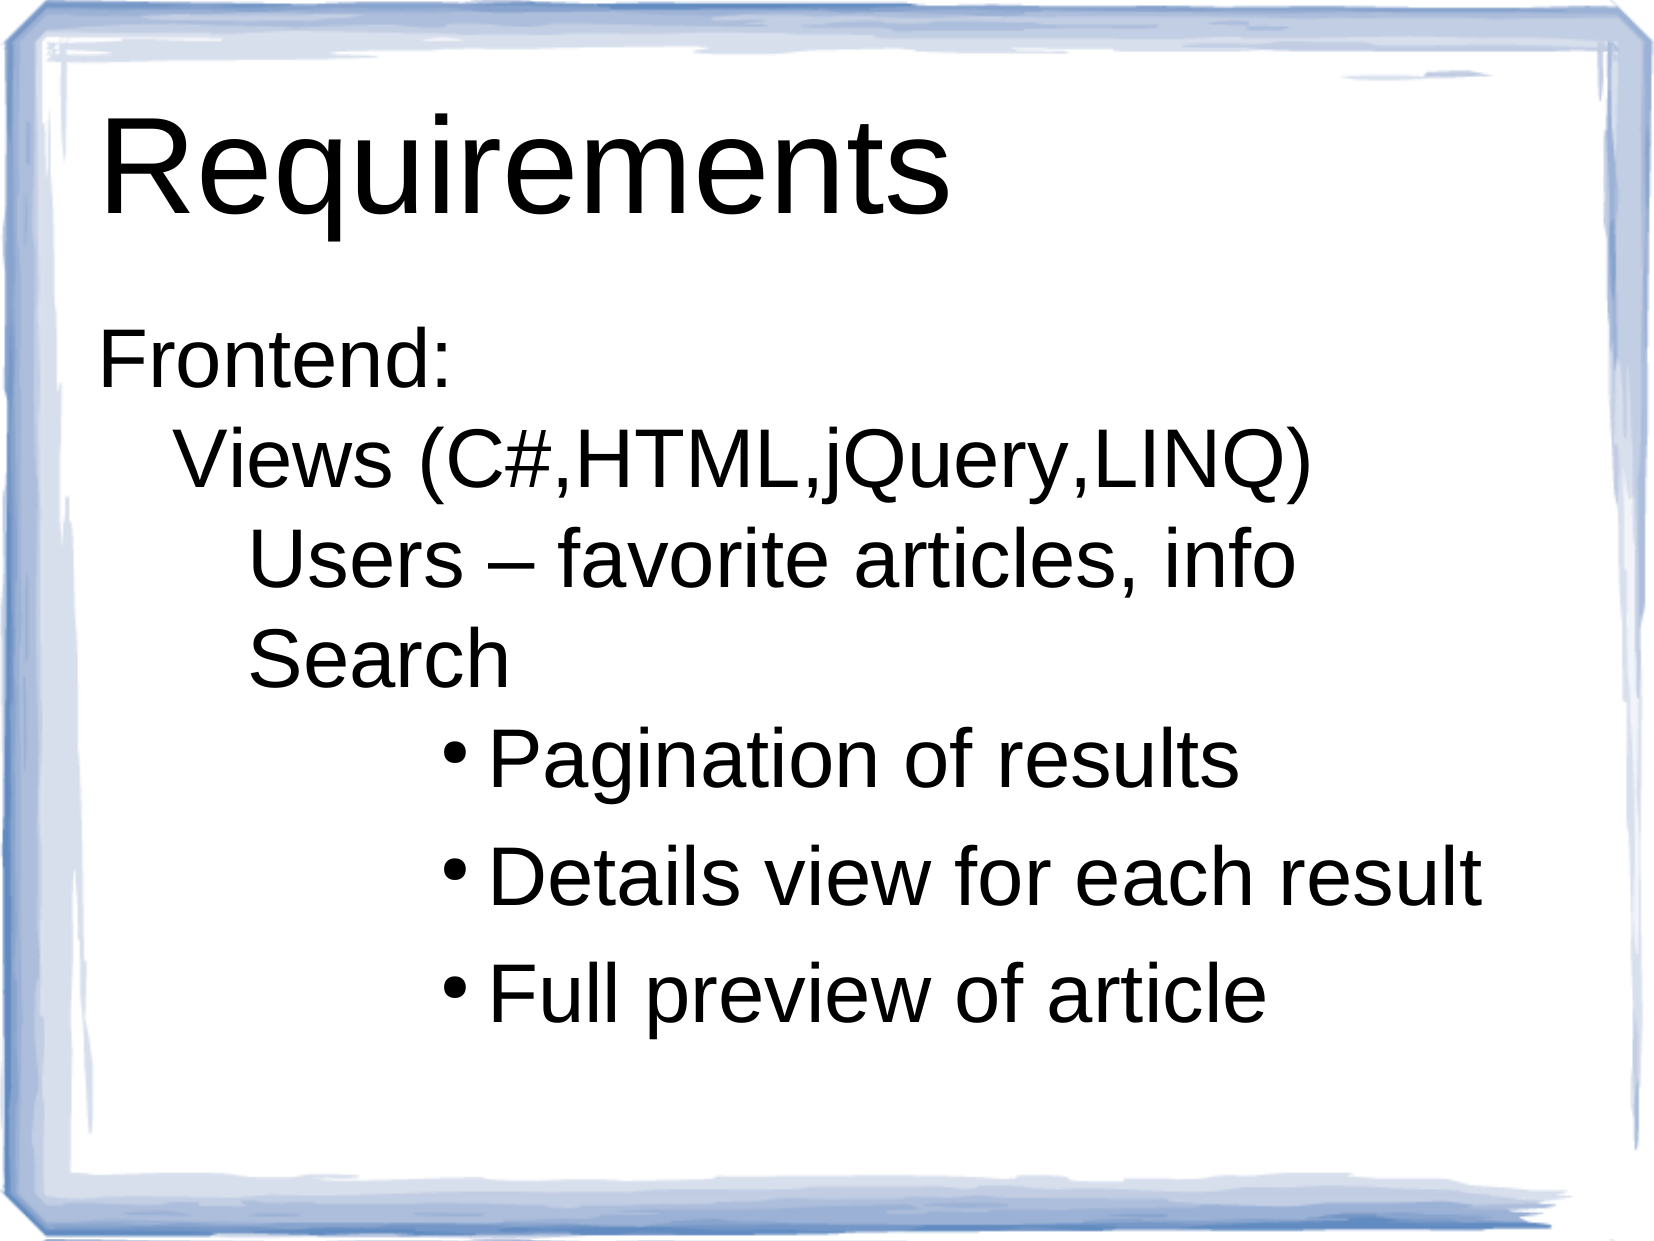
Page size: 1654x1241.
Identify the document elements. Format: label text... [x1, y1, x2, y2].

picture [0, 0, 1654, 1241]
title Requirements [82, 49, 1571, 257]
list Frontend: Views (C#,HTML,jQuery,LINQ) Users – favorite articles, info Search Pagination of results Details view for each result Full preview of article [82, 289, 1571, 1188]
